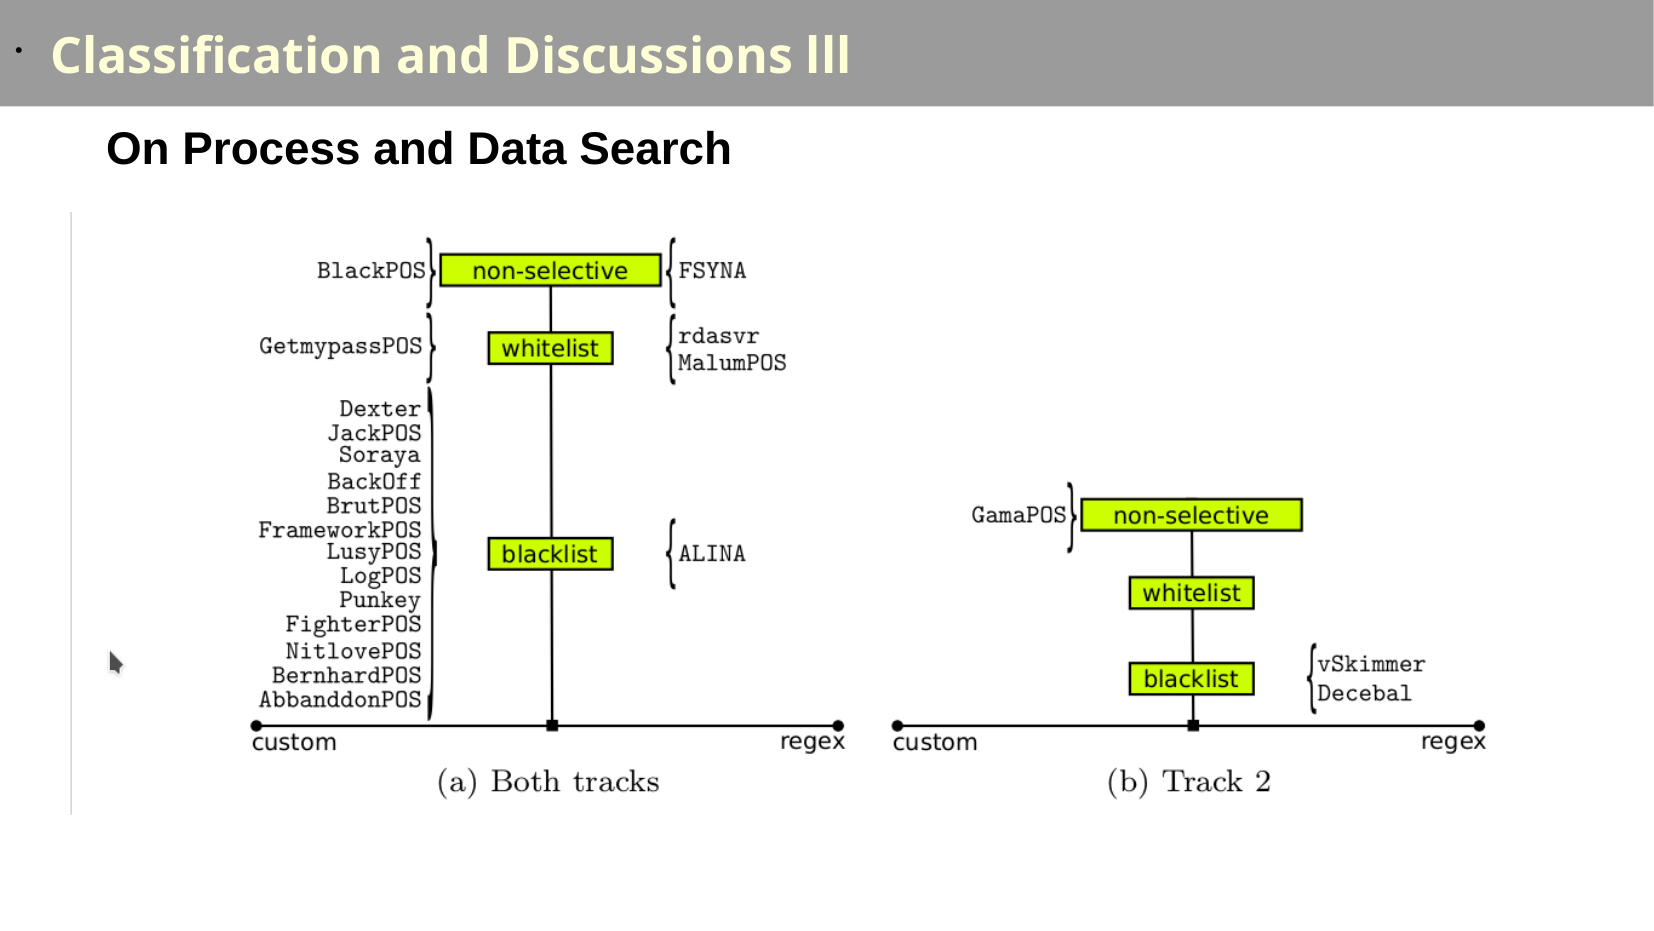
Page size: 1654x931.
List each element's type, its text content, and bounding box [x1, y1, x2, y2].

list On Process and Data Search [35, 123, 1524, 272]
picture [70, 212, 1553, 815]
title Classification and Discussions lll [0, 0, 1654, 107]
